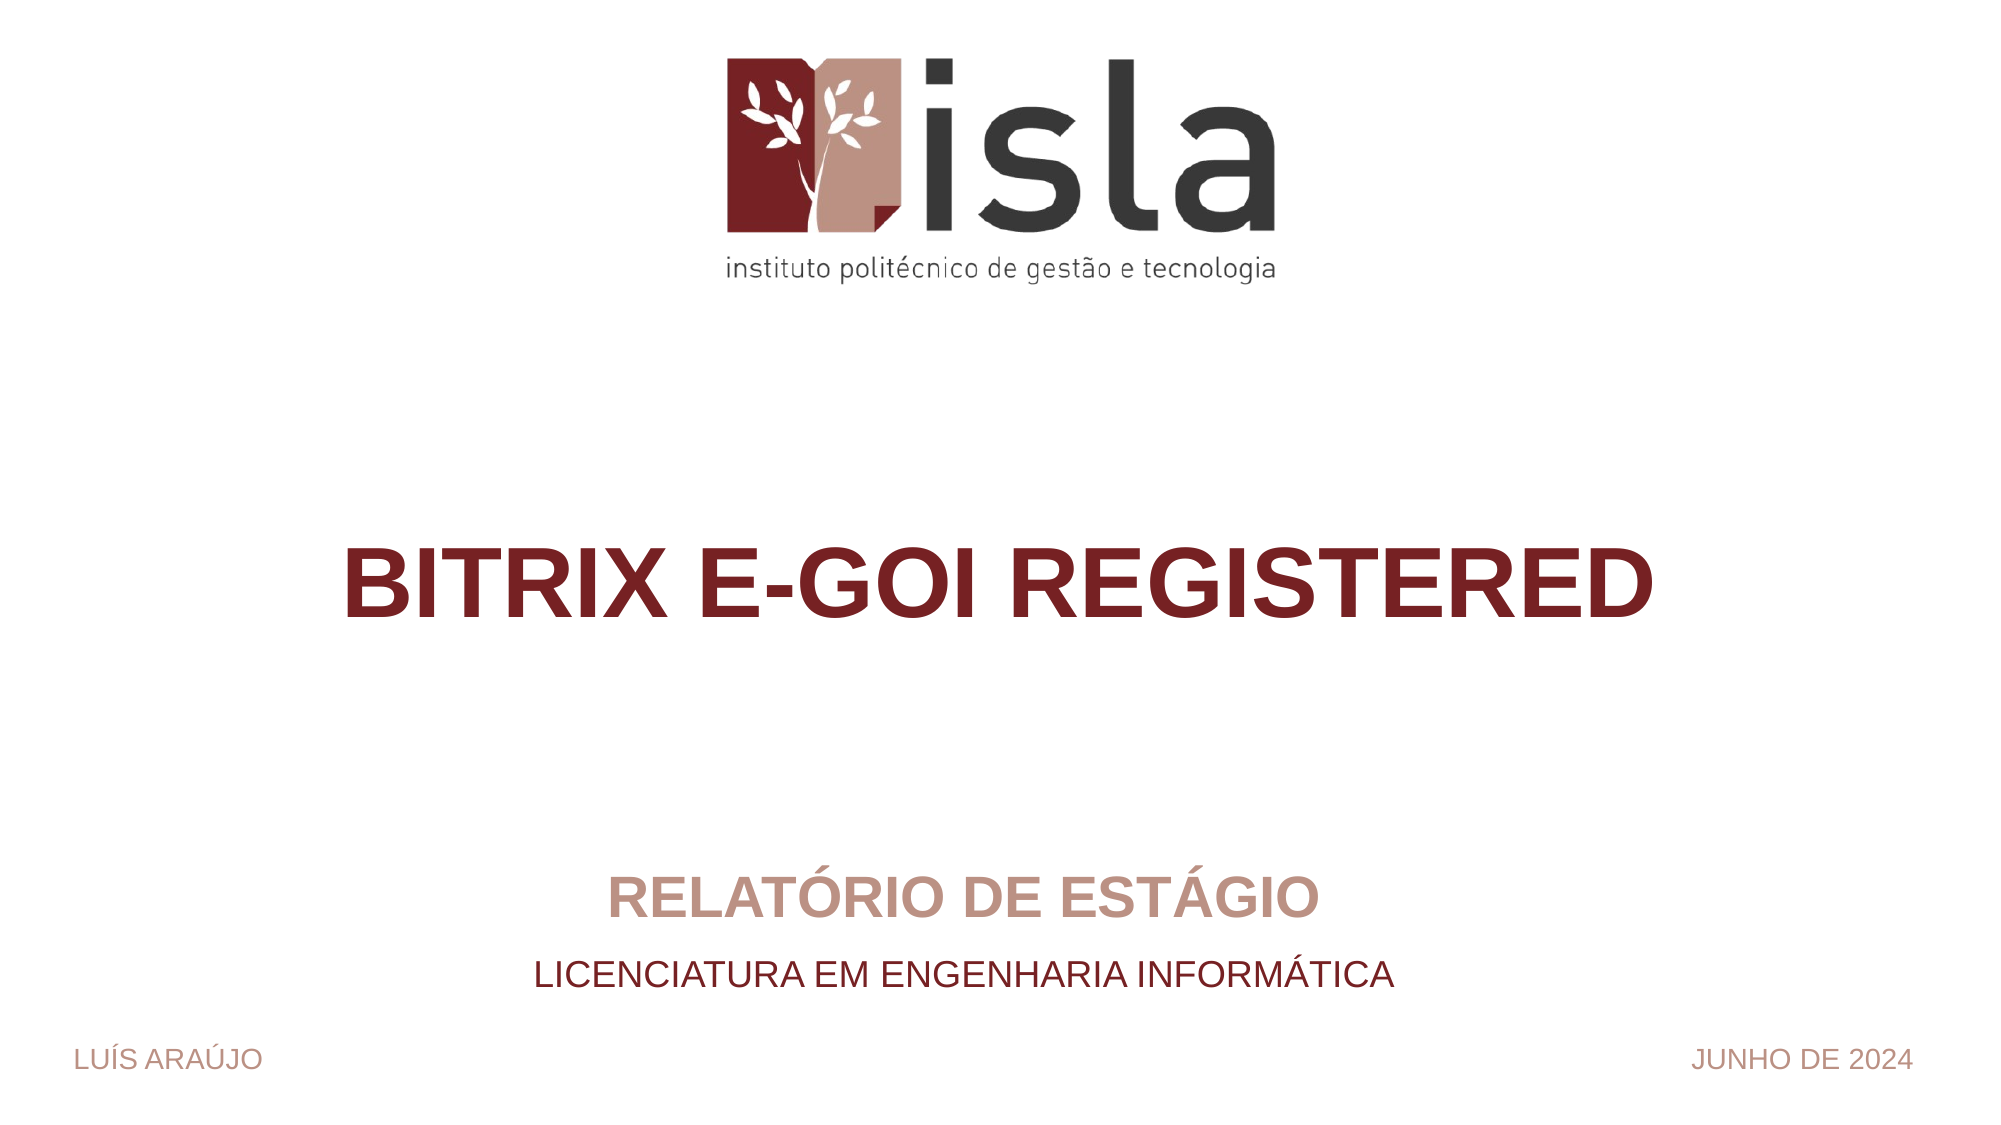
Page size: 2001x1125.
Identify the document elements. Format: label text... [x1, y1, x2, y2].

title Bitrix E-goi Registered [100, 322, 1900, 859]
subtitle Relatório de Estágio Licenciatura em Engenharia Informática Luís Araújo junho de 2024 [0, 859, 2000, 1125]
